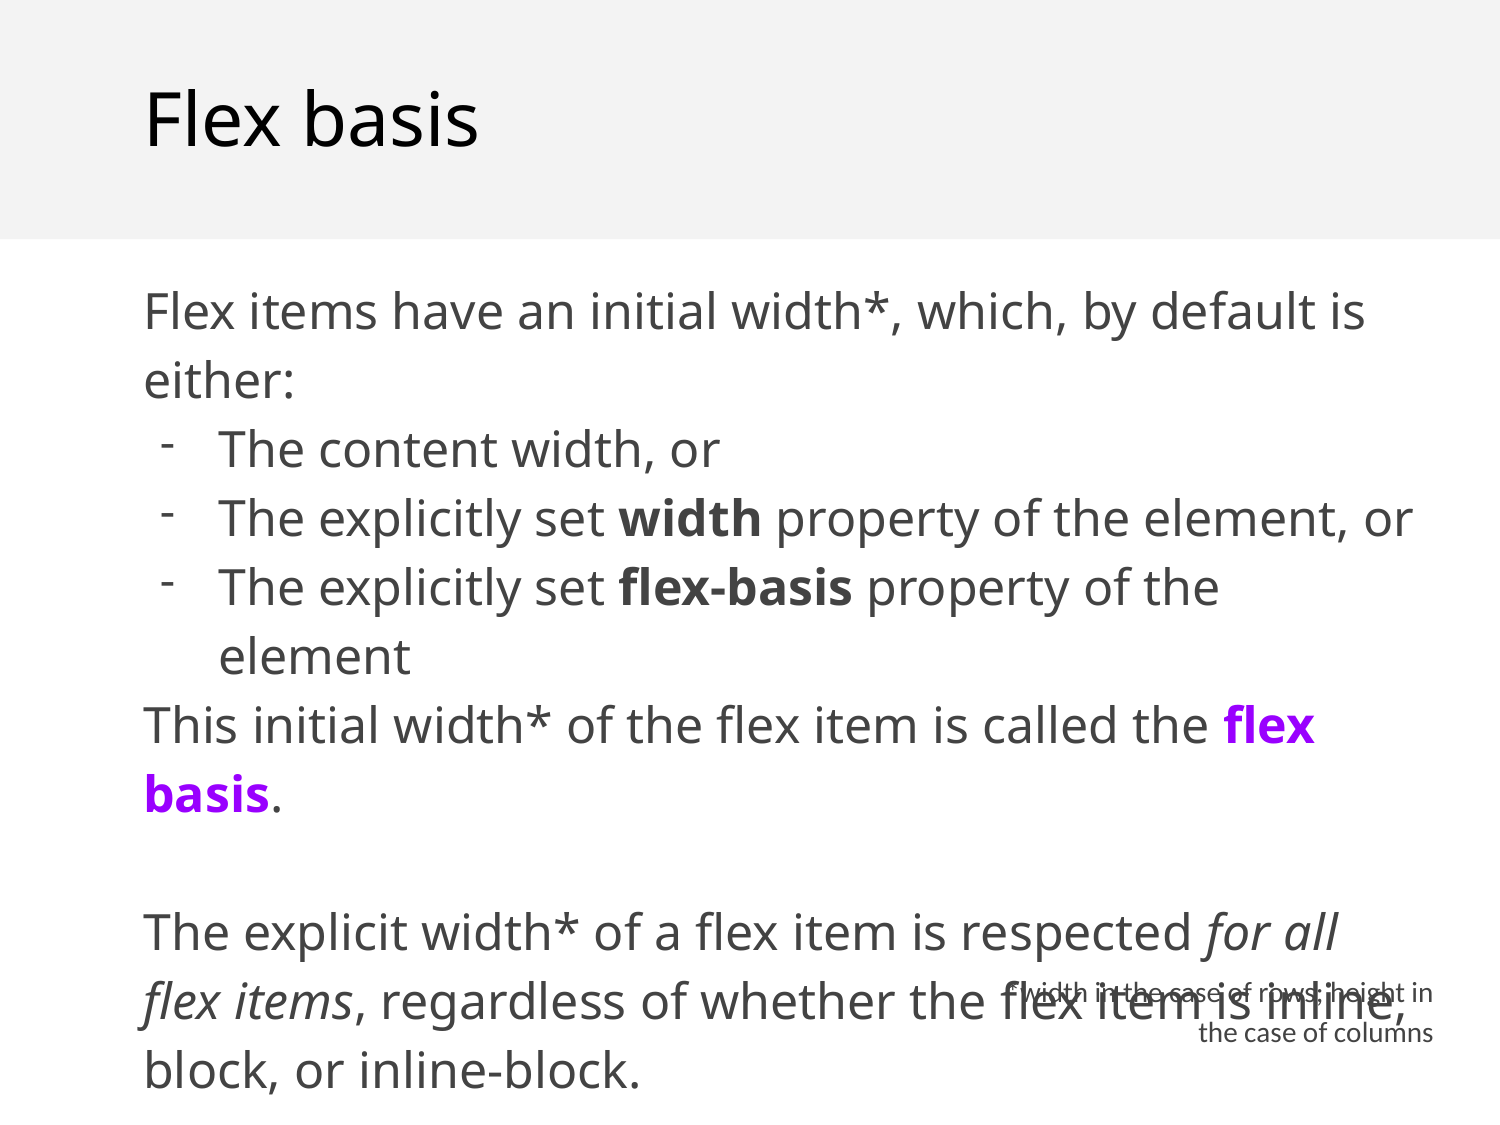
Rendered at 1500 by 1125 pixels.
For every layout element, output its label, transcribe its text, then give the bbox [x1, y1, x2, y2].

title Flex basis [128, 56, 1372, 183]
list *width in the case of rows; height in the case of columns [951, 952, 1449, 1099]
list Flex items have an initial width*, which, by default is either: The content width, or The explicitly set width property of the element, or The explicitly set flex-basis property of the element This initial width* of the flex item is called the flex basis. The explicit width* of a flex item is respected for all flex items, regardless of whether the flex item is inline, block, or inline-block. [128, 255, 1437, 883]
